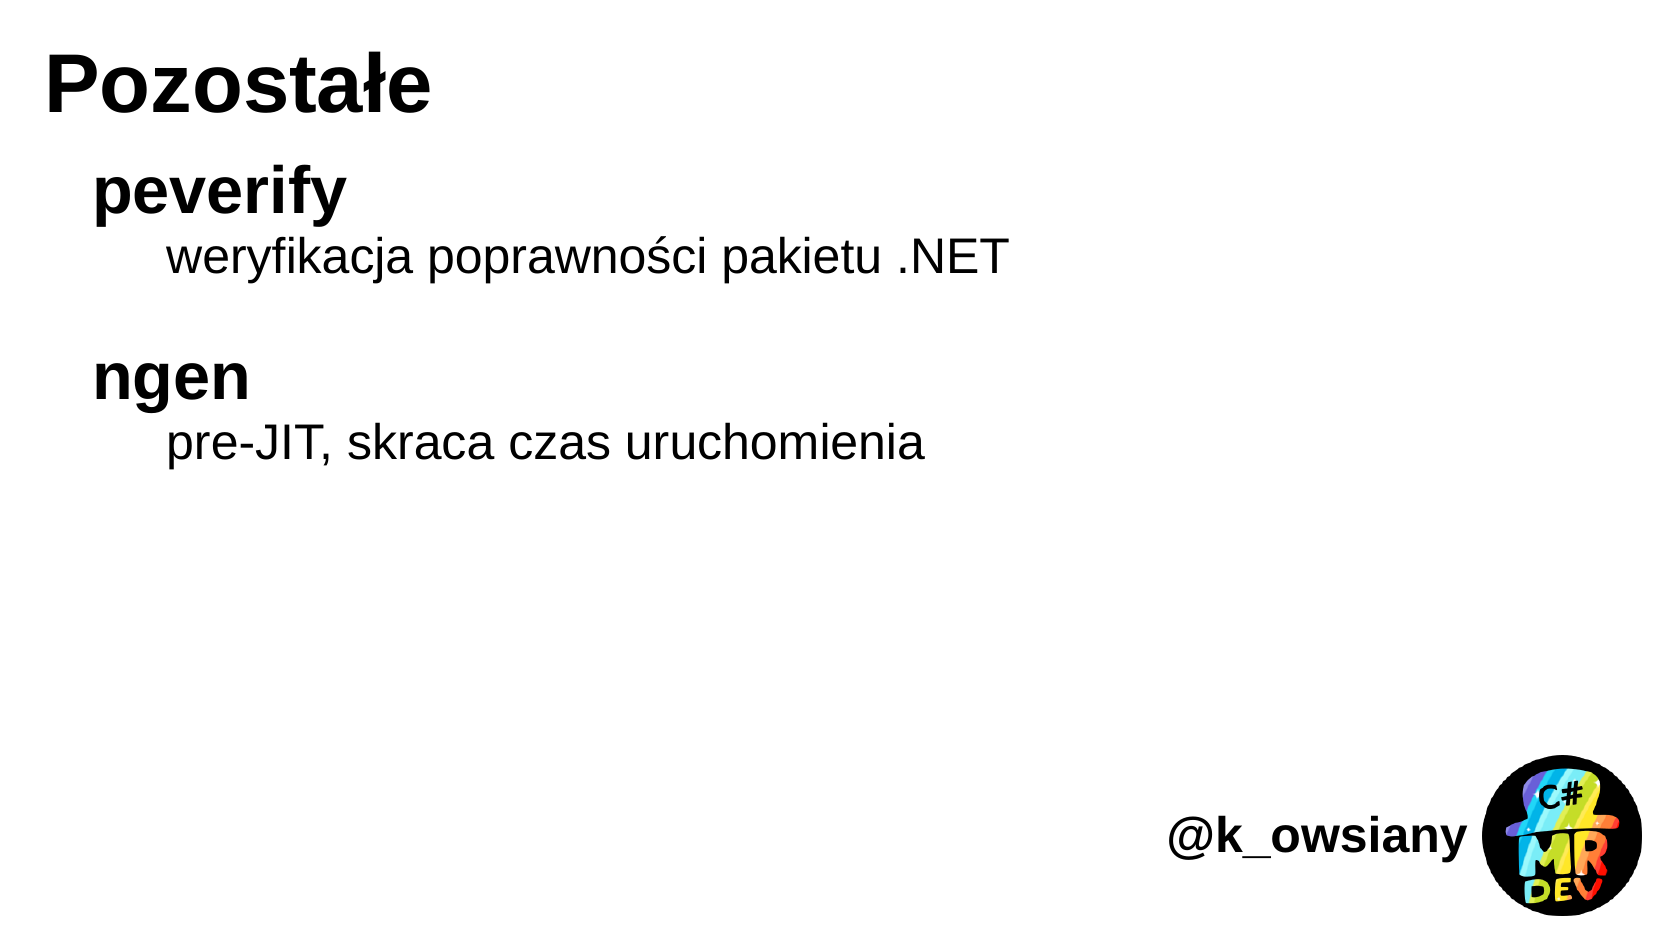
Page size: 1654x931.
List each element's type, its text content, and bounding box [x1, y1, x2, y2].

text_box peverify weryfikacja poprawności pakietu .NET ngen pre-JIT, skraca czas uruchomienia [77, 145, 1199, 478]
text_box Pozostałe [29, 29, 1495, 138]
picture [1482, 755, 1642, 916]
